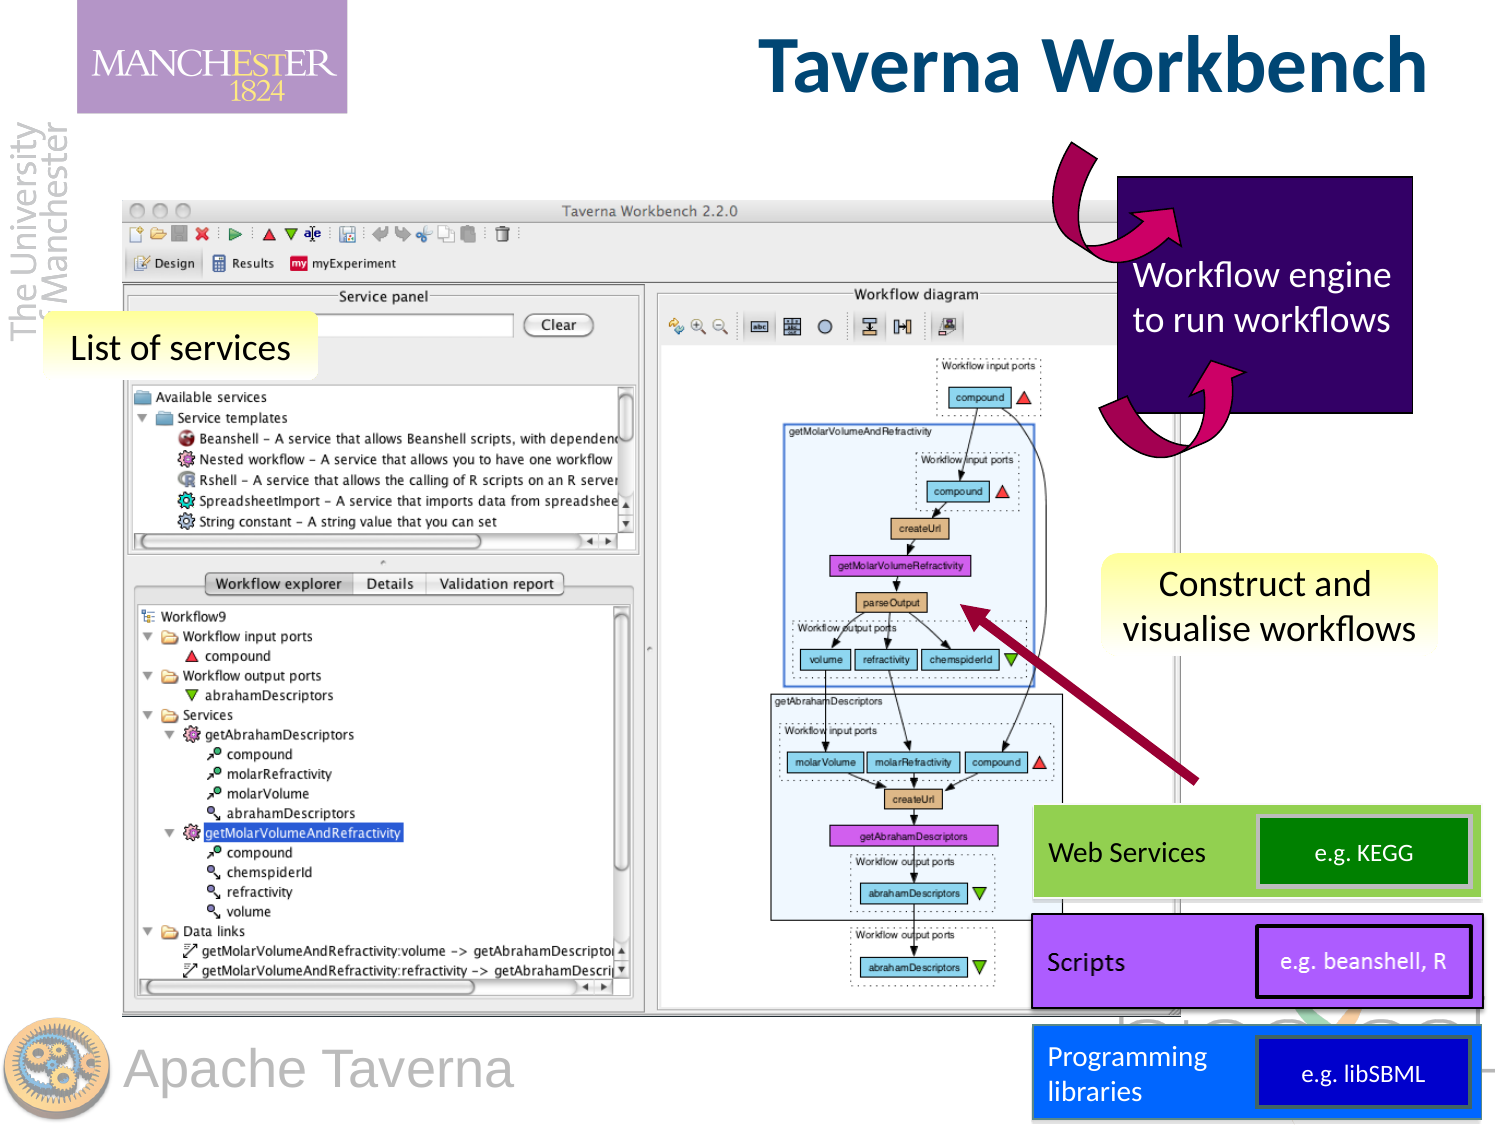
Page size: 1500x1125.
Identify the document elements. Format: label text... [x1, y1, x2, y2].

text_box [1099, 360, 1246, 458]
text_box Programming libraries [1032, 1024, 1482, 1120]
picture [122, 200, 1491, 1019]
text_box e.g. libSBML [1257, 1036, 1470, 1108]
text_box Workflow engine to run workflows [1117, 176, 1413, 413]
text_box Taverna Workbench [372, 0, 1444, 116]
text_box Construct and visualise workflows [1101, 553, 1438, 656]
picture [1079, 200, 1117, 245]
text_box [1052, 142, 1182, 263]
text_box List of services [43, 310, 319, 381]
picture [1138, 413, 1181, 444]
text_box Web Services [1033, 803, 1483, 899]
text_box e.g. KEGG [1257, 815, 1471, 887]
